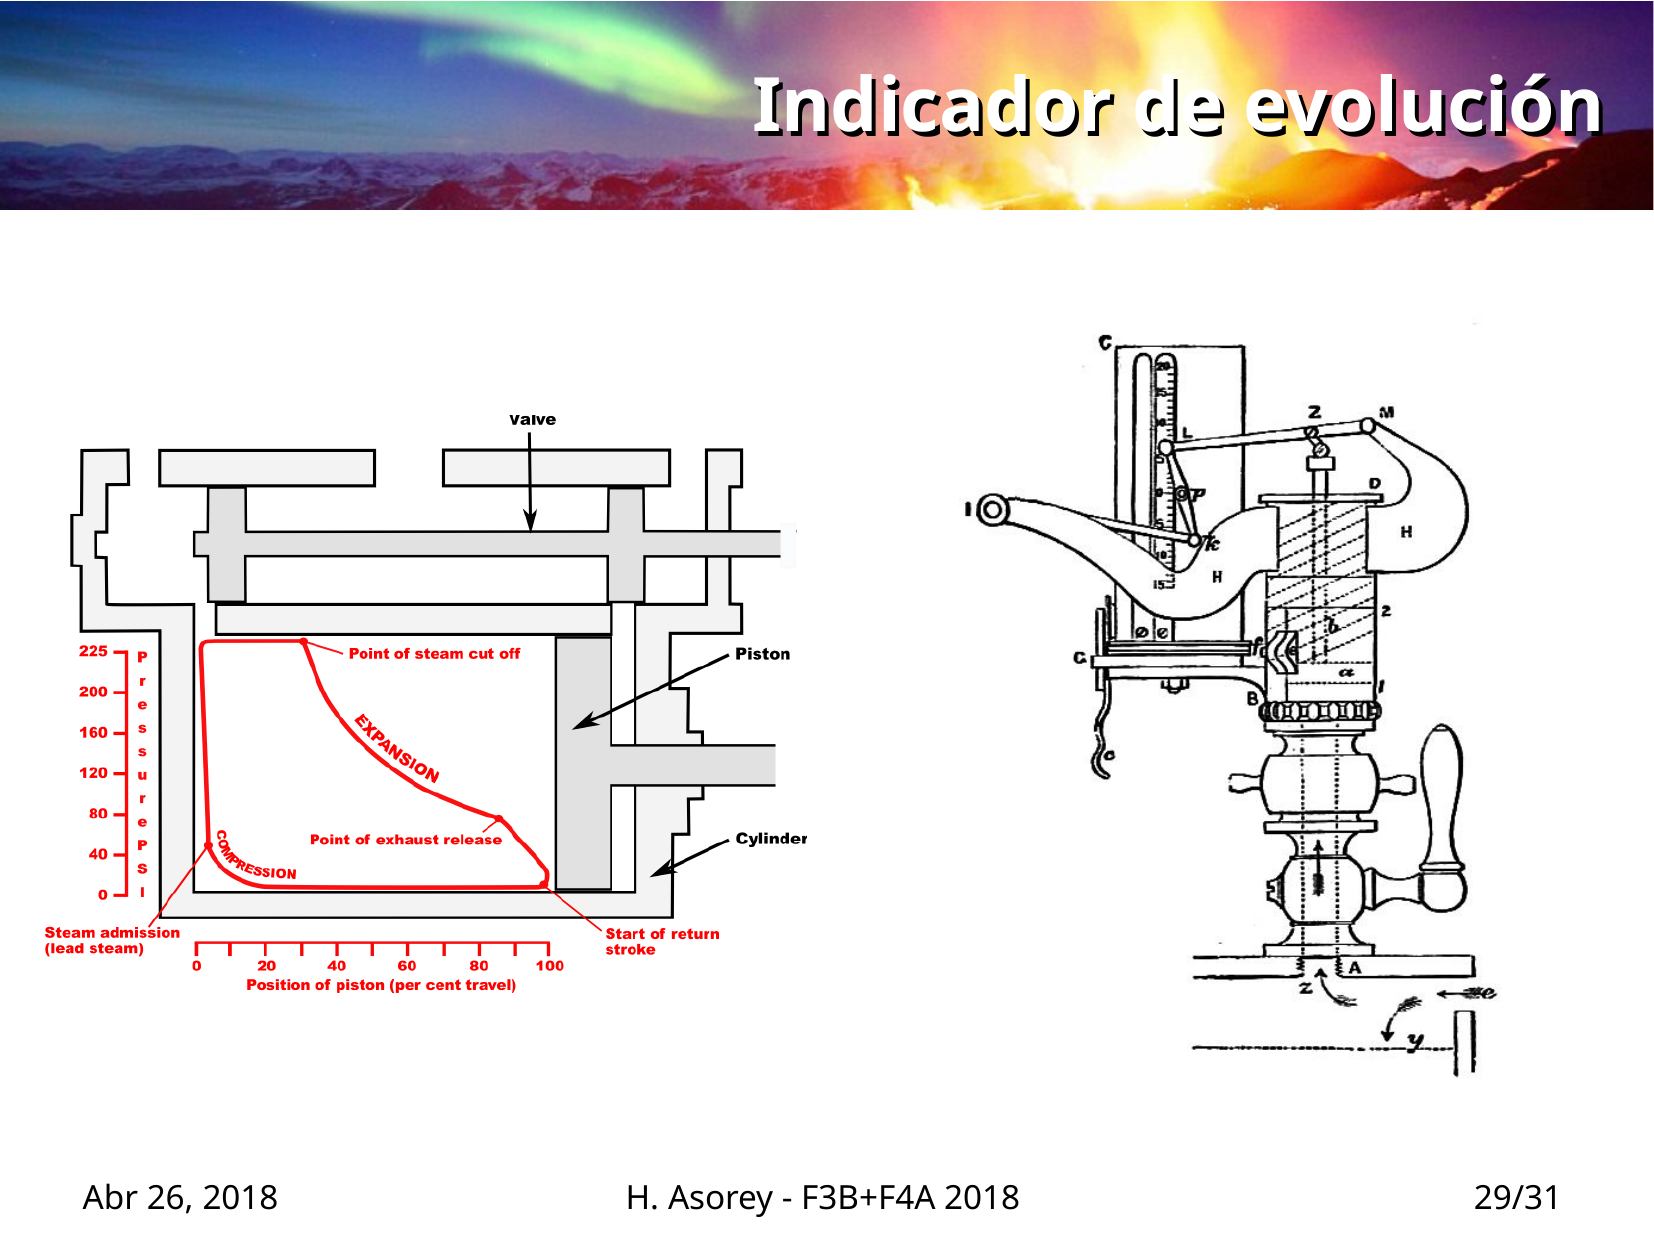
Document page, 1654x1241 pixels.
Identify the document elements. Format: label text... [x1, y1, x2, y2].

picture [45, 415, 807, 994]
picture [844, 316, 1606, 1094]
picture [0, 1, 1654, 210]
title Indicador de evolución [45, 15, 1606, 191]
